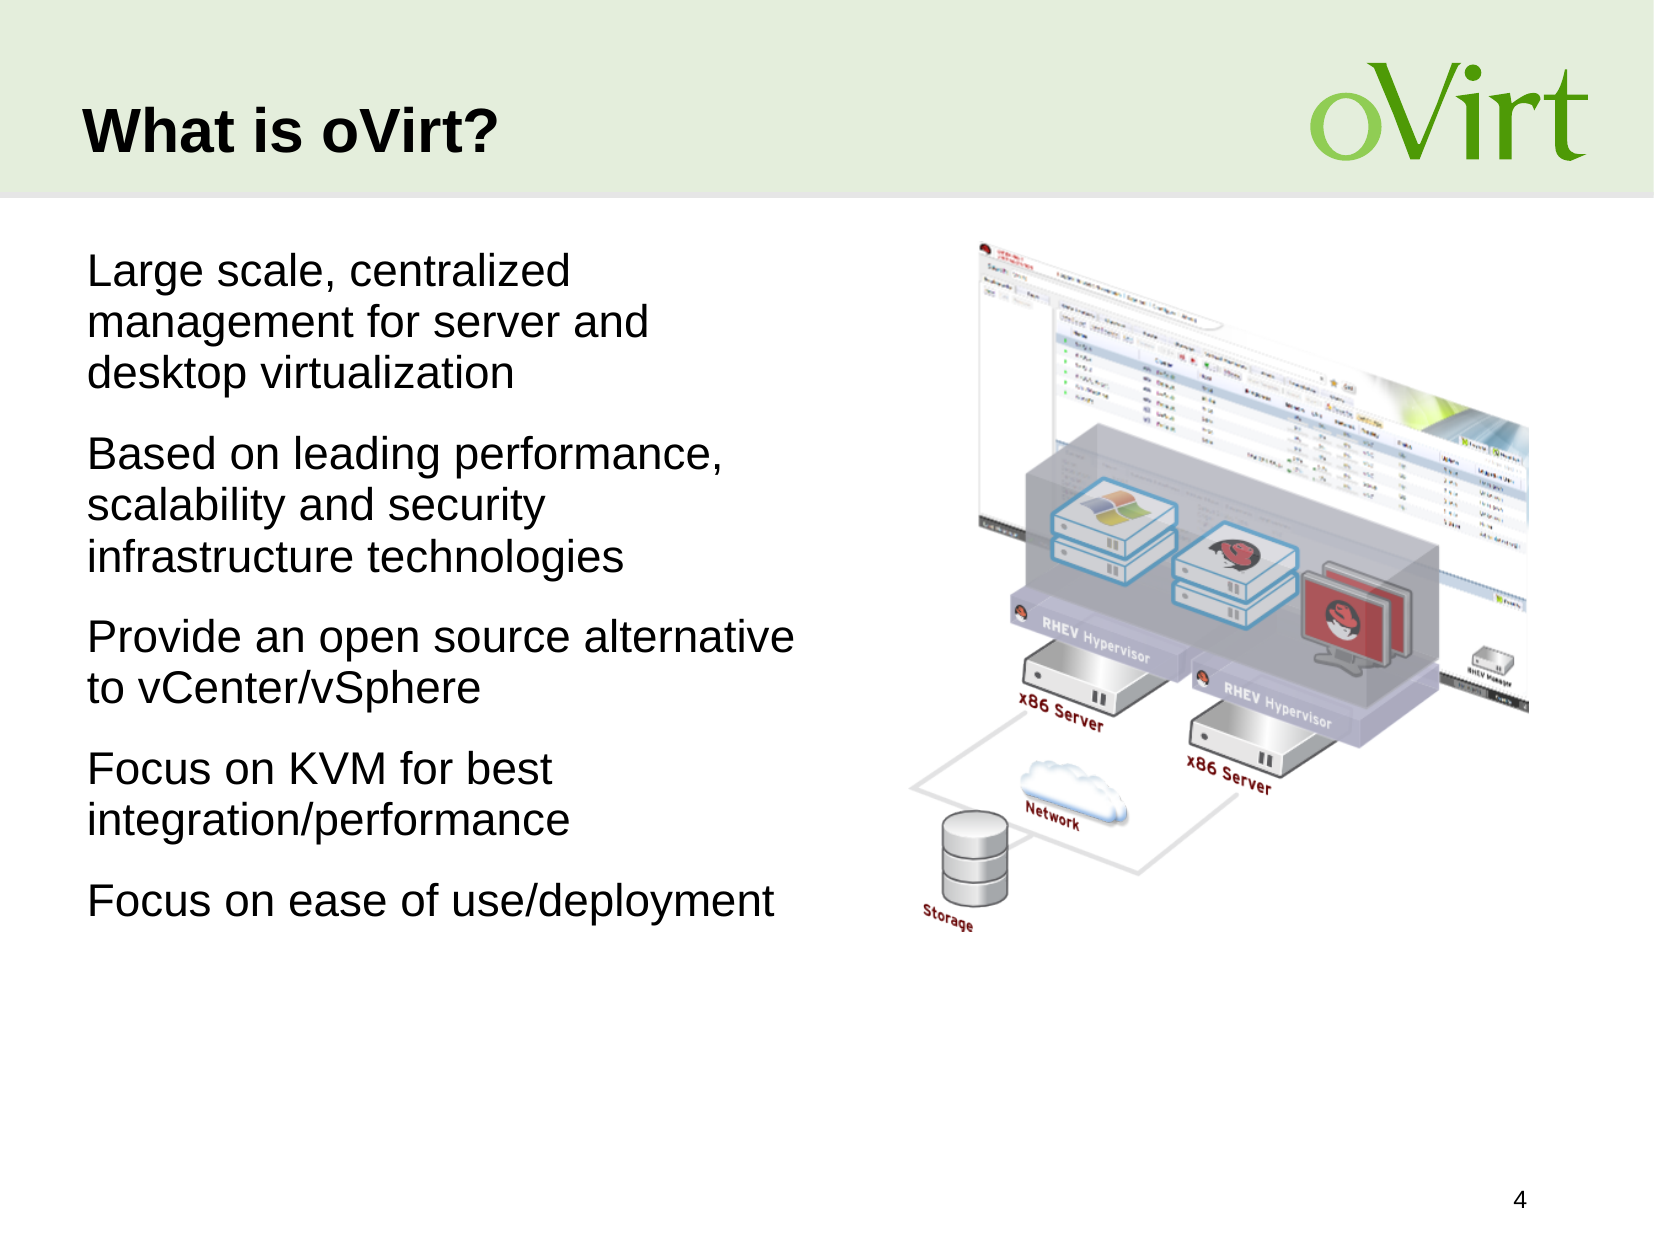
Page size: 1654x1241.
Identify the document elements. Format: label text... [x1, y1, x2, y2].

picture [878, 241, 1560, 932]
title What is oVirt? [82, 37, 1571, 226]
list Large scale, centralized management for server and desktop virtualization Based on leading performance, scalability and security infrastructure technologies Provide an open source alternative to vCenter/vSphere Focus on KVM for best integration/performance Focus on ease of use/deployment [86, 244, 814, 1039]
